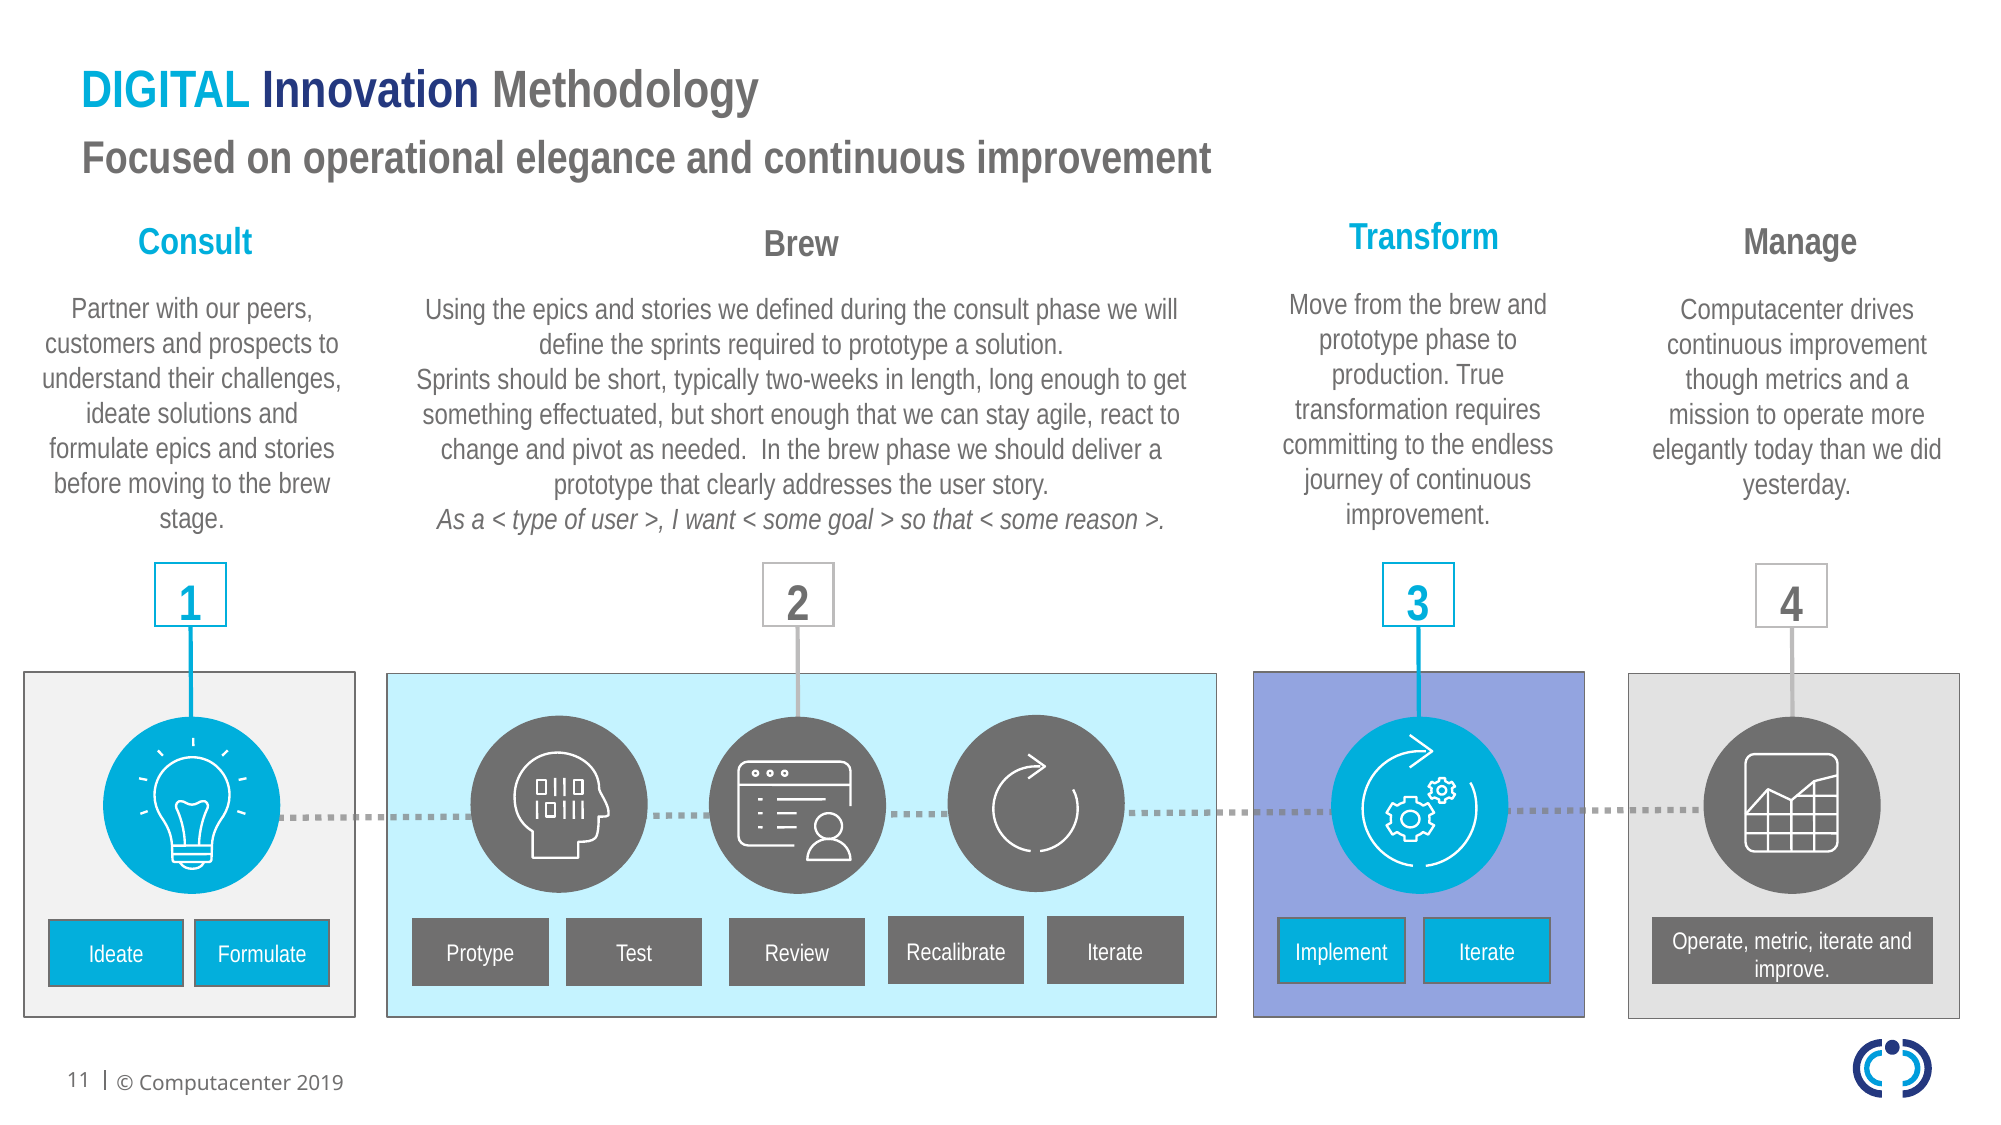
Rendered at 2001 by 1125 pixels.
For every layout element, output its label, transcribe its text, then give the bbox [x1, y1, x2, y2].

text_box 2 [763, 563, 834, 626]
text_box [24, 672, 355, 1017]
text_box Iterate [1424, 918, 1550, 983]
text_box © Computacenter 2019 [116, 1061, 908, 1097]
text_box 11 [66, 1059, 103, 1096]
text_box Computacenter drives continuous improvement though metrics and a mission to operate more elegantly today than we did yesterday. [1631, 283, 1963, 511]
text_box Implement [1278, 918, 1405, 983]
text_box [1254, 672, 1584, 1017]
text_box Operate, metric, iterate and improve. [1653, 918, 1932, 983]
text_box Using the epics and stories we defined during the consult phase we will define the sprints required to prototype a solution. Sprints should be short, typically two-weeks in length, long enough to get something effectuated, but short enough that we can stay agile, react to change and pivot as needed. In the brew phase we should deliver a prototype that clearly addresses the user story. As a < type of user >, I want < some goal > so that < some reason >. [387, 283, 1217, 546]
list Focused on operational elegance and continuous improvement [66, 130, 1869, 190]
text_box [1629, 673, 1959, 1019]
text_box Iterate [1048, 917, 1183, 983]
text_box Test [567, 919, 701, 985]
text_box 3 [1383, 563, 1454, 626]
text_box Recalibrate [889, 917, 1023, 983]
text_box 1 [155, 563, 226, 626]
text_box Partner with our peers, customers and prospects to understand their challenges, ideate solutions and formulate epics and stories before moving to the brew stage. [24, 282, 361, 545]
text_box [387, 673, 1217, 1017]
text_box Transform [1258, 204, 1590, 266]
text_box 4 [1756, 564, 1827, 627]
text_box Formulate [195, 920, 329, 986]
text_box Move from the brew and prototype phase to production. True transformation requires committing to the endless journey of continuous improvement. [1243, 277, 1594, 541]
text_box Consult [29, 210, 361, 271]
text_box Protype [413, 919, 548, 985]
text_box Ideate [49, 920, 183, 986]
text_box Review [730, 919, 864, 985]
title DIGITAL Innovation Methodology [66, 54, 1851, 127]
text_box Manage [1635, 210, 1966, 271]
text_box Brew [636, 211, 967, 272]
